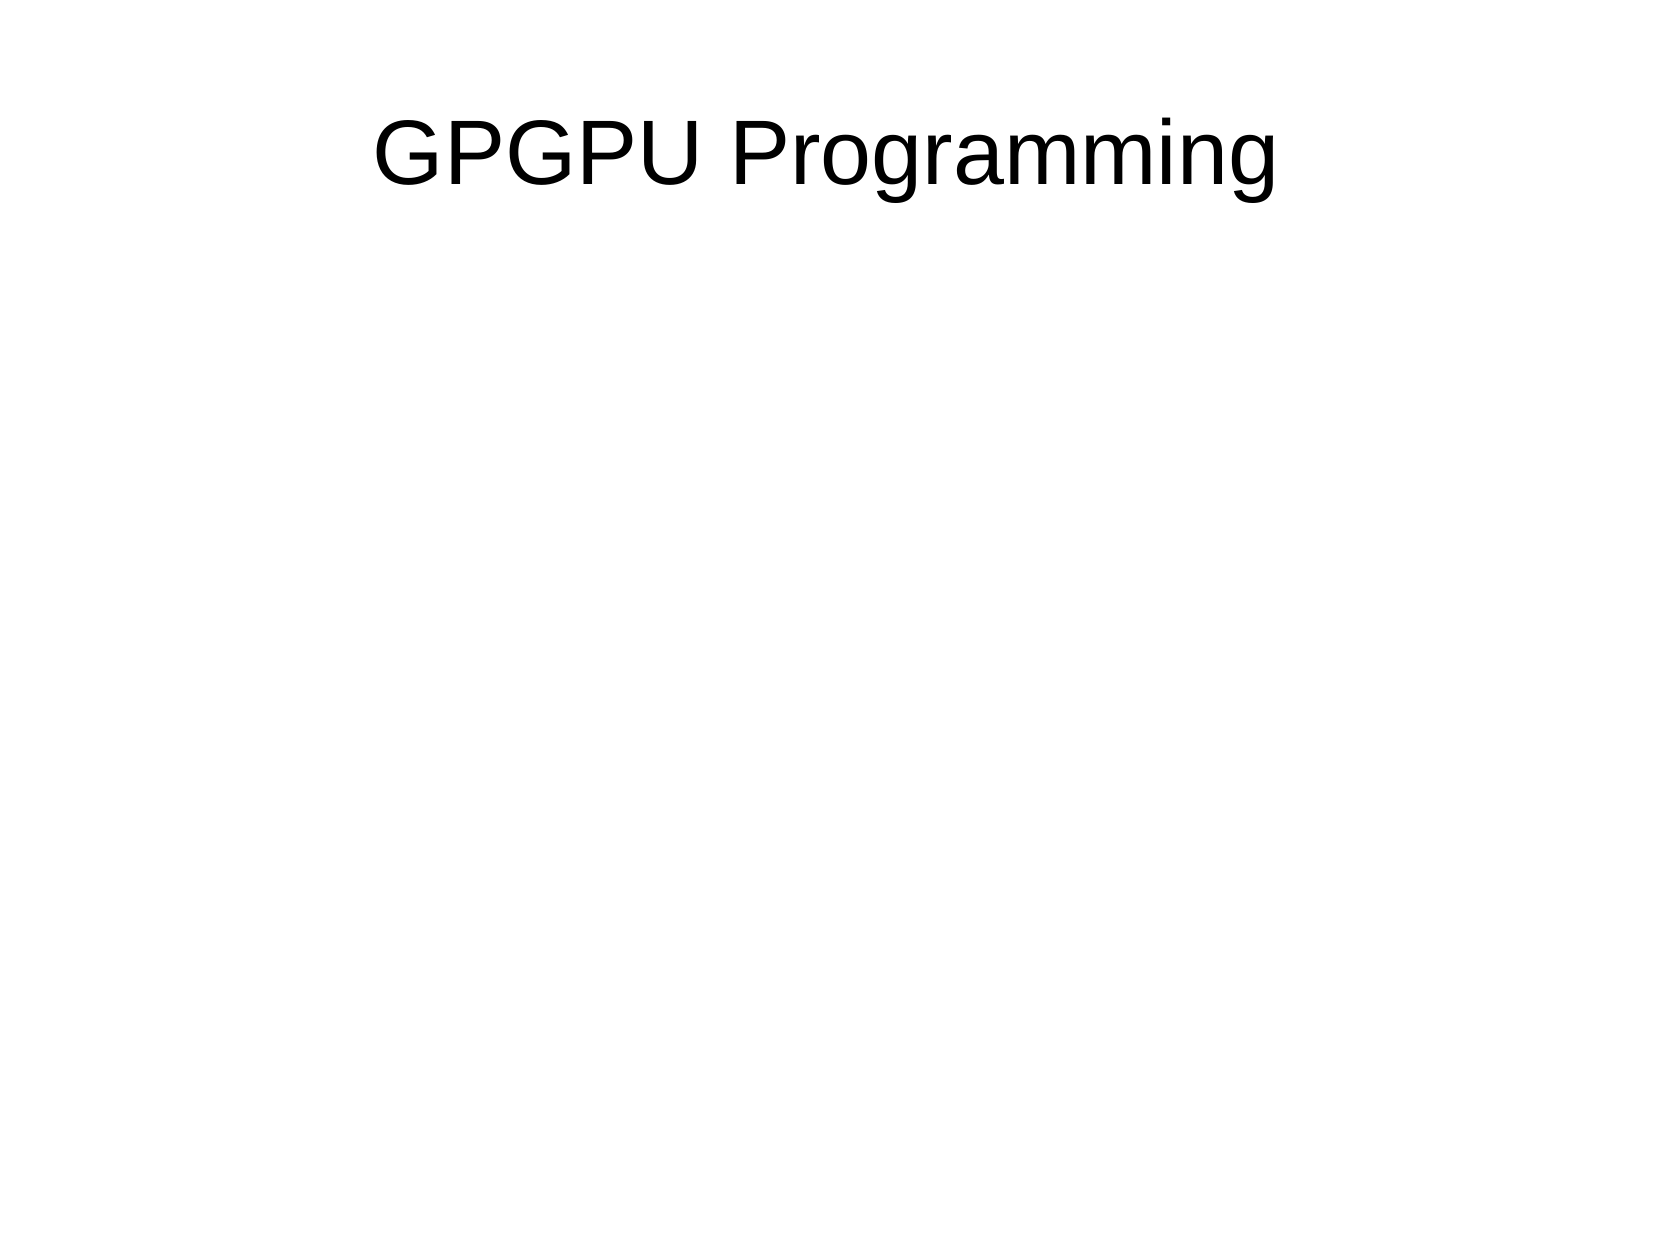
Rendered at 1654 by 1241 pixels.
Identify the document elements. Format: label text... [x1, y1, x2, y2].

title GPGPU Programming [82, 49, 1571, 257]
